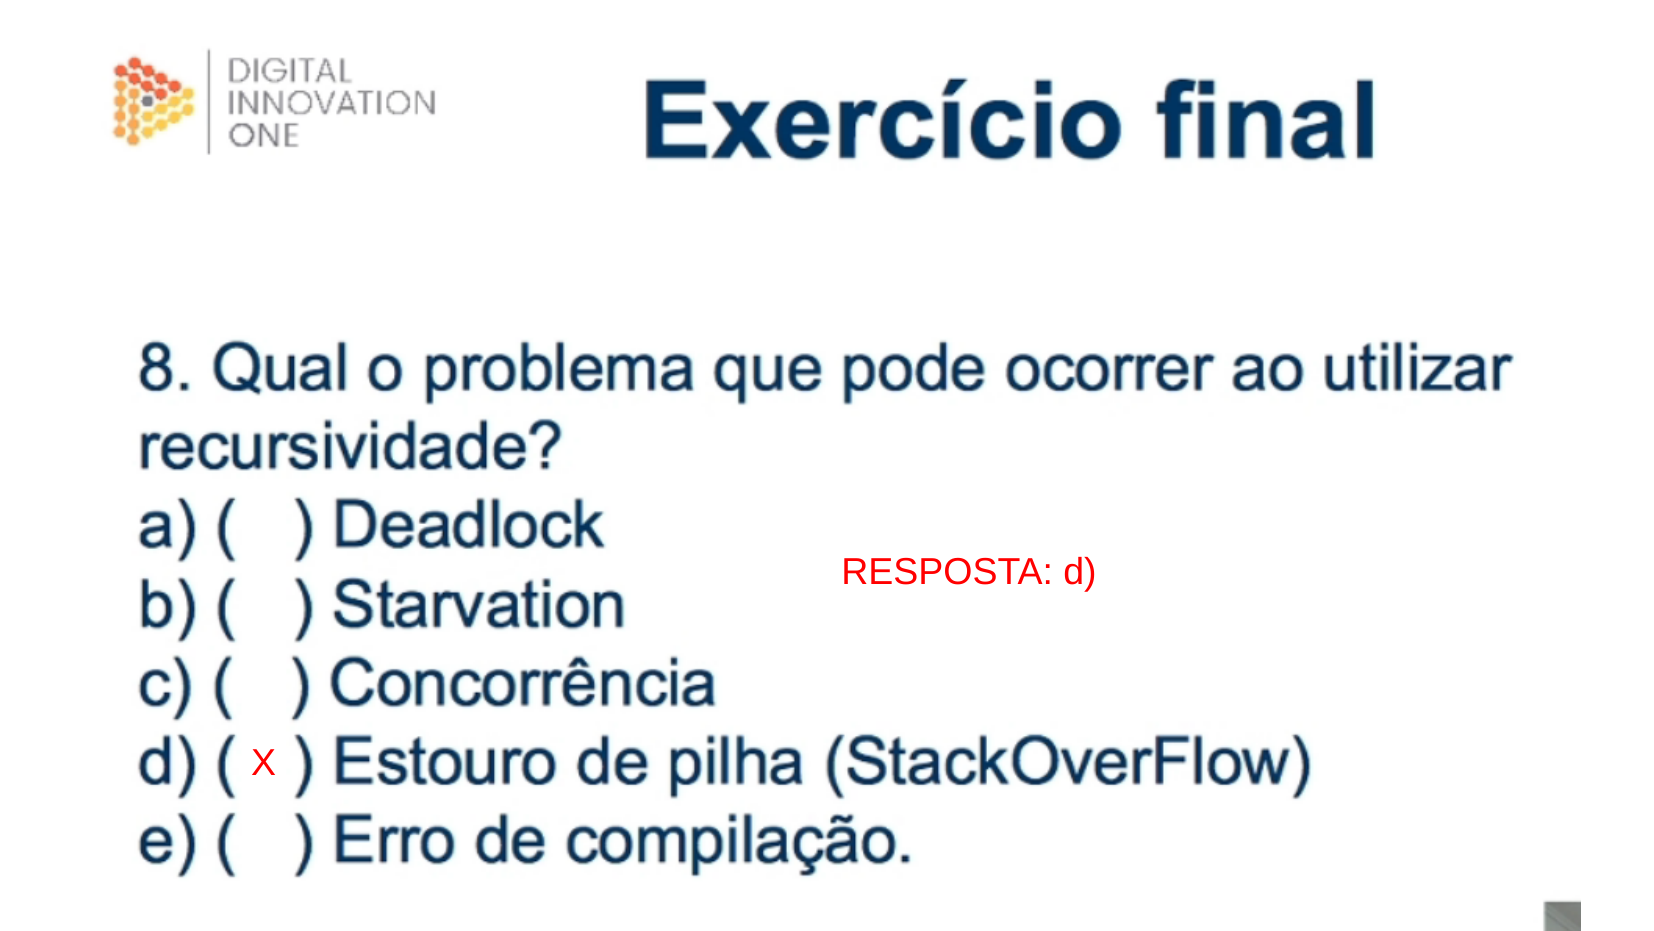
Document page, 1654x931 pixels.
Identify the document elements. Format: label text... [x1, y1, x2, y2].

text_box X [236, 734, 291, 792]
picture [85, 5, 1581, 931]
text_box RESPOSTA: d) [826, 543, 1112, 601]
